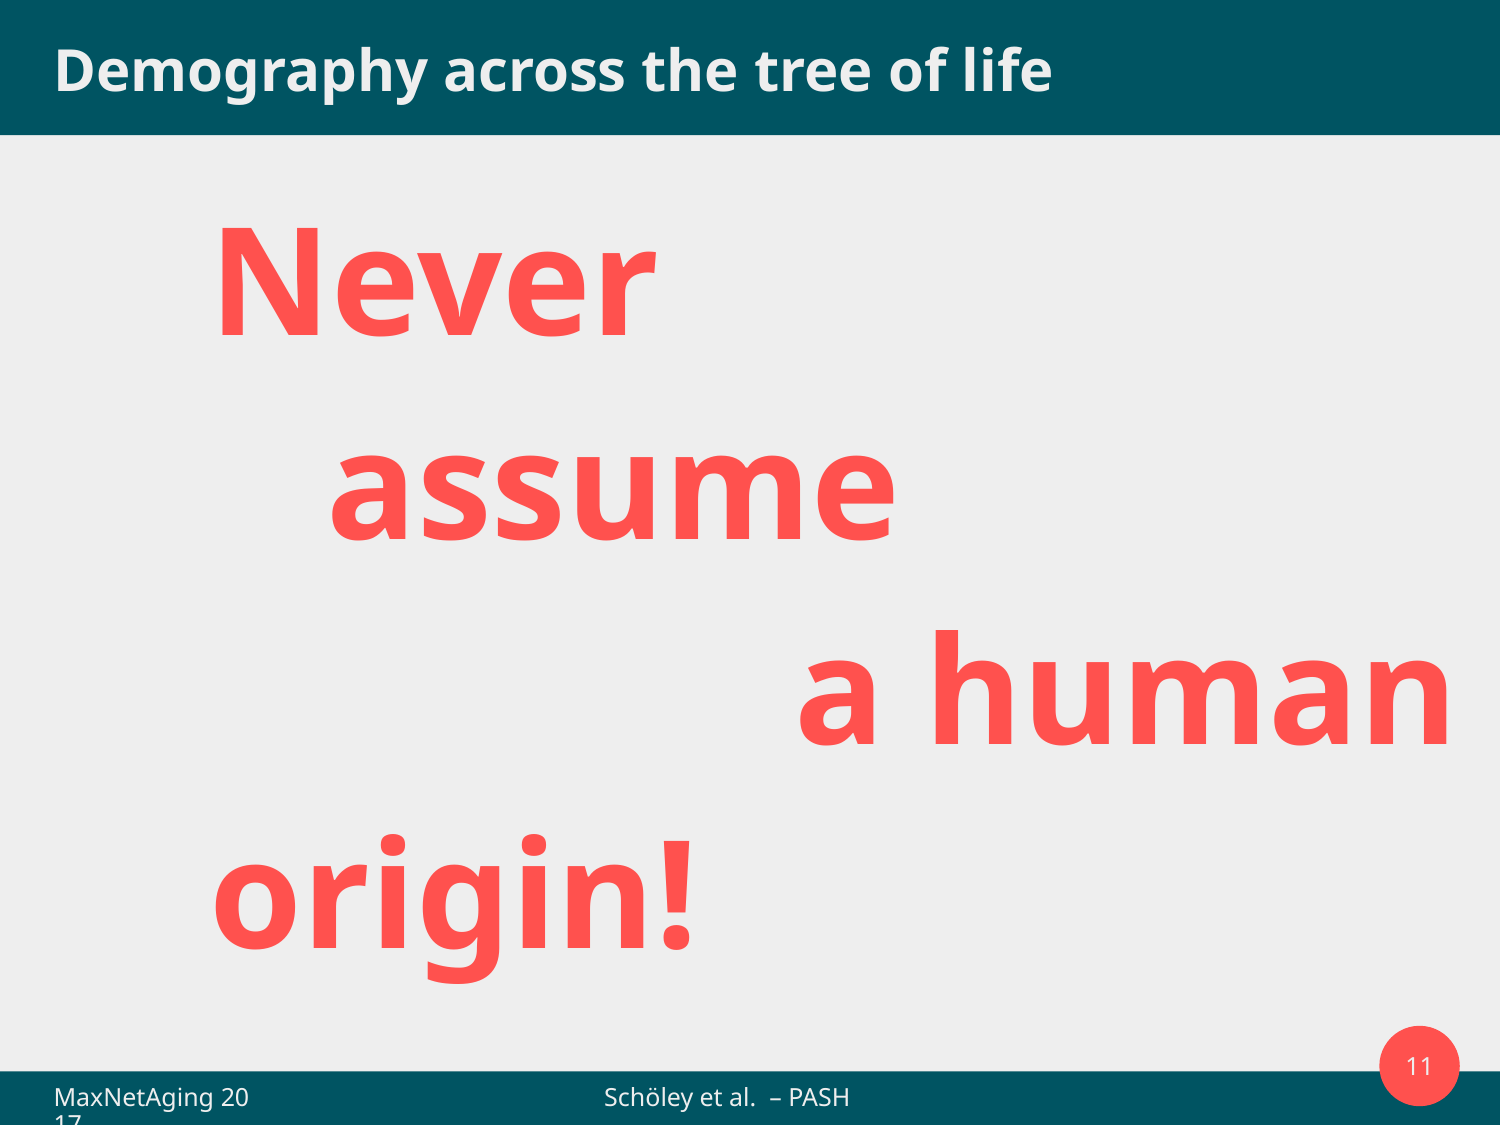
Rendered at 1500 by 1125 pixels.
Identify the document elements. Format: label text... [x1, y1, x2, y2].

title Demography across the tree of life [53, 0, 1447, 141]
text_box Never assume a human origin! [195, 168, 1486, 976]
